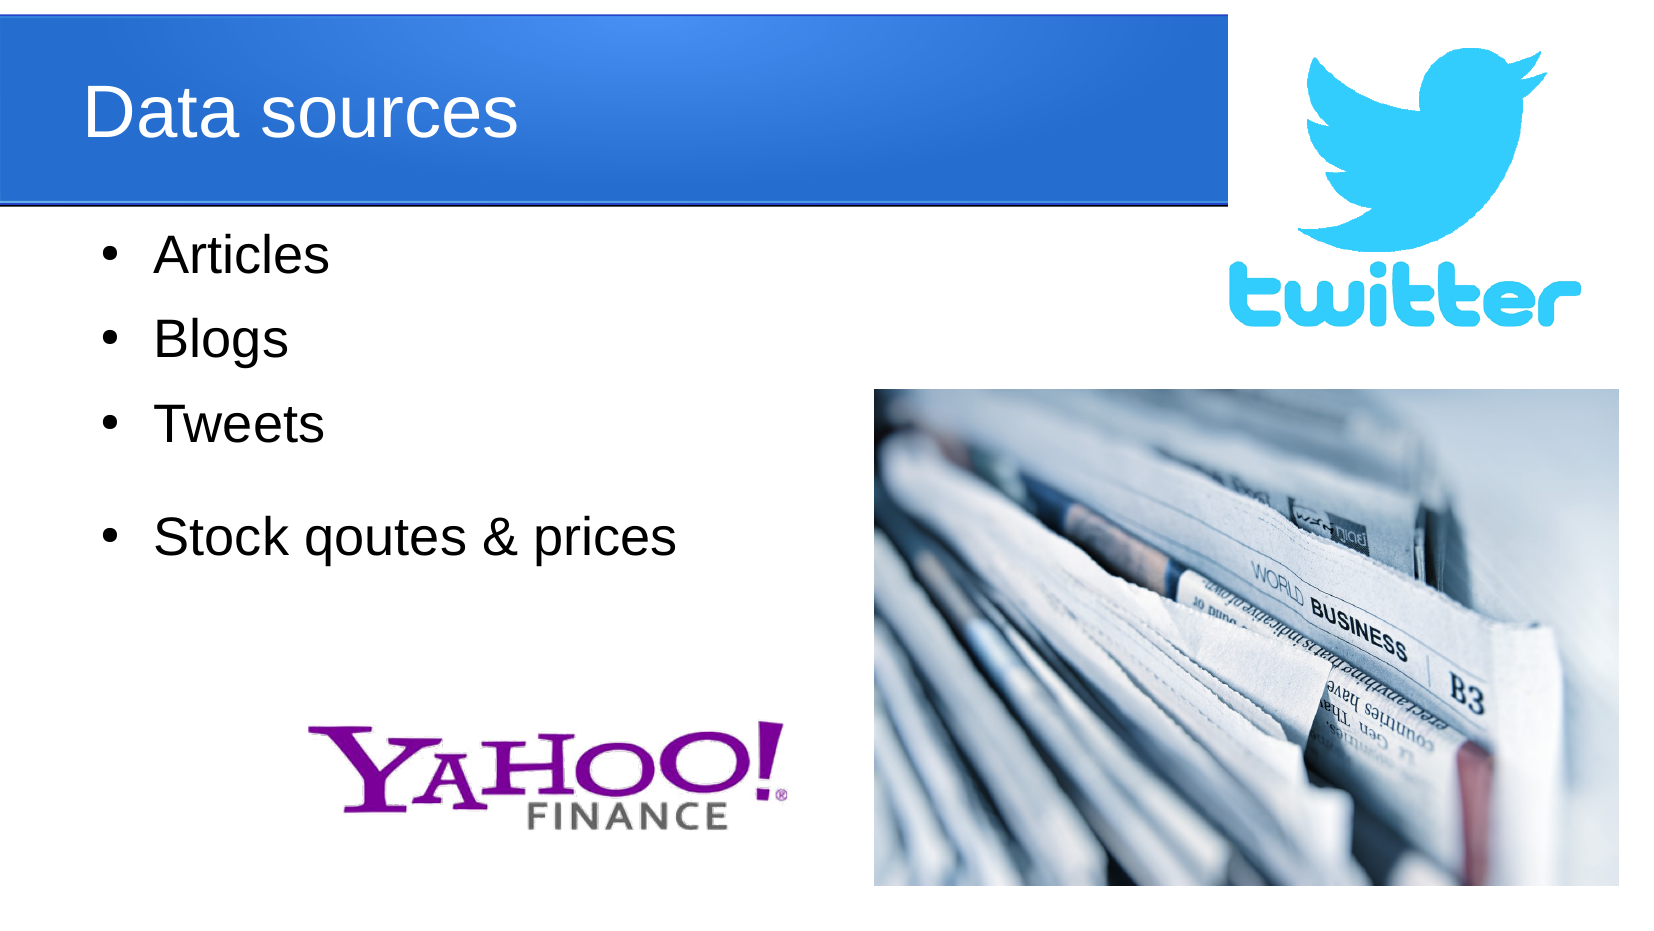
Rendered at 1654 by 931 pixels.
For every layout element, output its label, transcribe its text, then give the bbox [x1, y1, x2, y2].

picture [307, 594, 791, 931]
picture [1228, 11, 1581, 365]
list Stock qoutes & prices [82, 506, 874, 764]
list Articles Blogs Tweets [82, 224, 1571, 482]
picture [874, 389, 1619, 886]
title Data sources [82, 35, 1228, 189]
